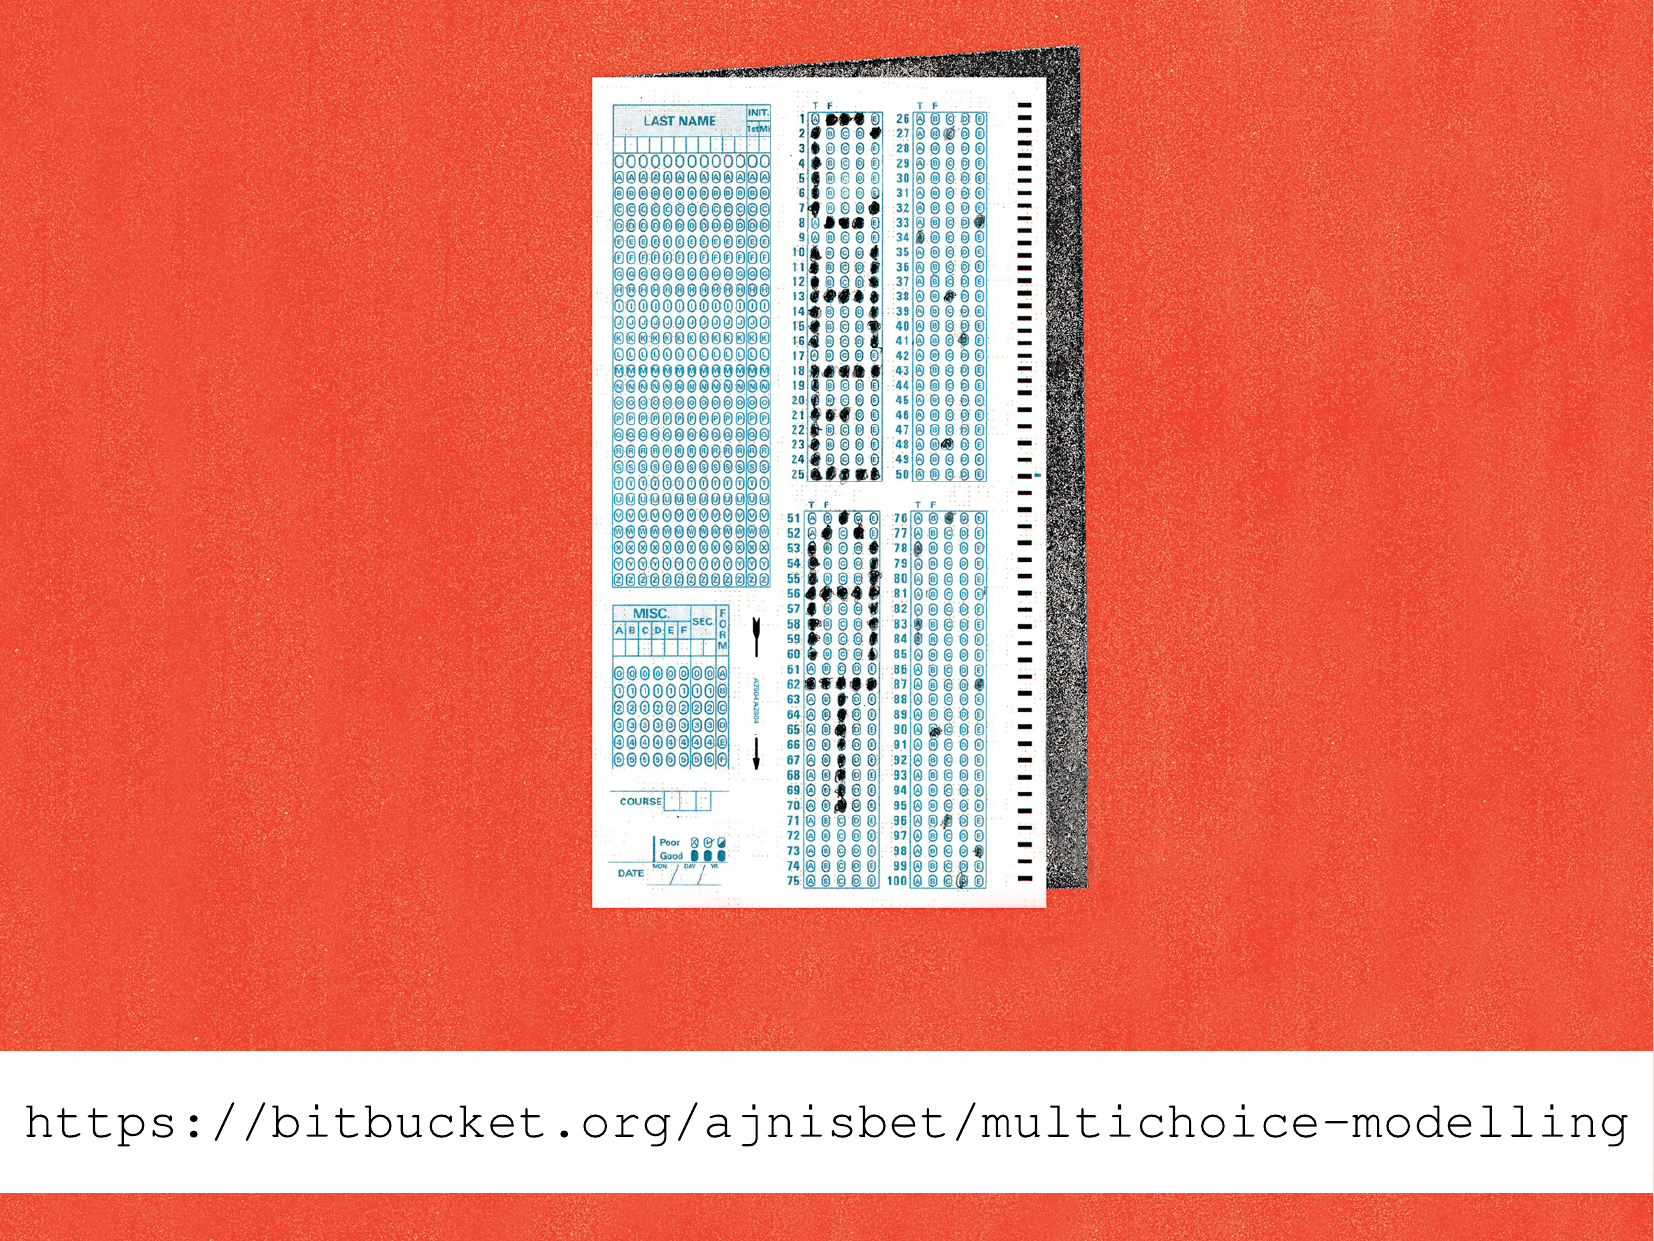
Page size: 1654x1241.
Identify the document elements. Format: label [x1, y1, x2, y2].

picture [0, 1193, 1654, 1241]
text_box [23, 1102, 1630, 1147]
picture [0, 0, 1654, 1051]
title [0, 1051, 1654, 1193]
